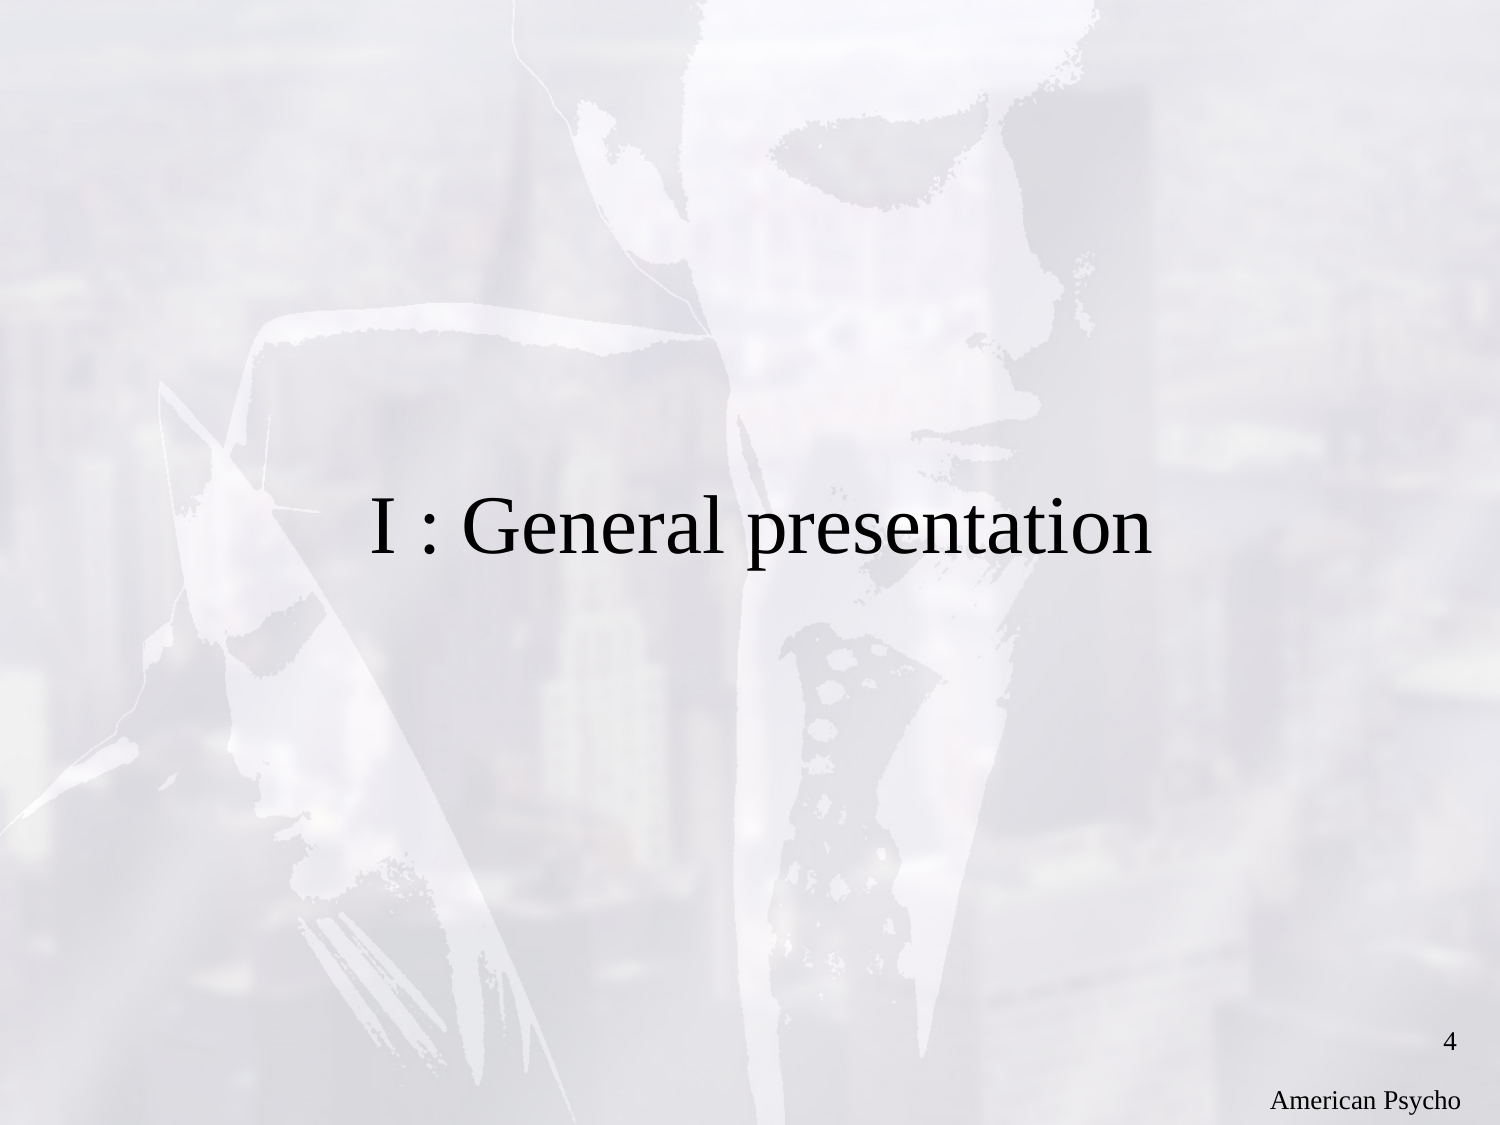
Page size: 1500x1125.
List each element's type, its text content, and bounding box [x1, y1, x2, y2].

title I : General presentation [71, 452, 1453, 599]
picture [0, 0, 1500, 1125]
